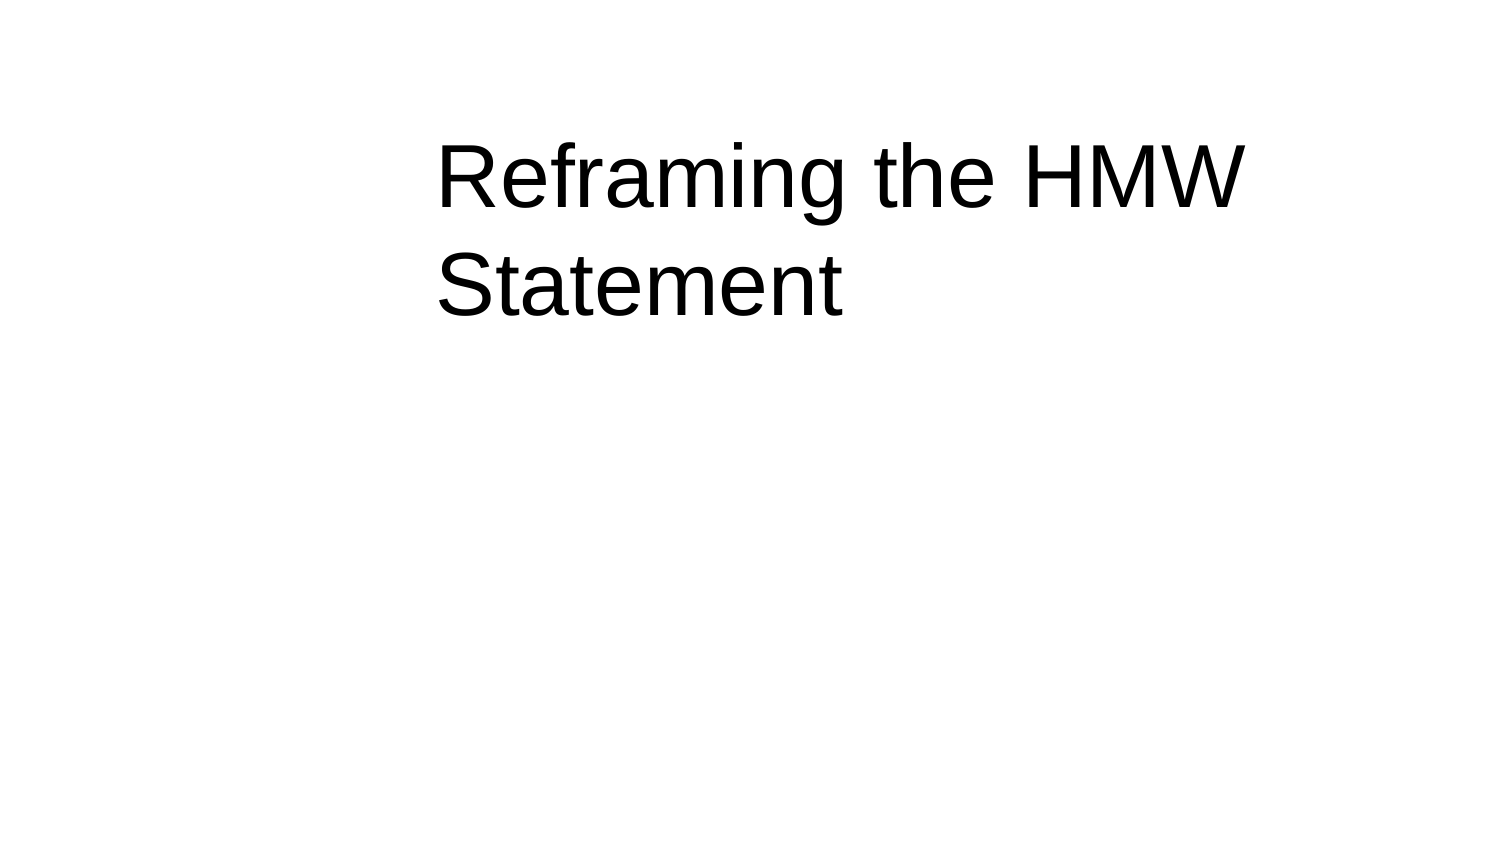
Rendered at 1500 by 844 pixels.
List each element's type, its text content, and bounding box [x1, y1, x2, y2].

title Reframing the HMW Statement [420, 103, 1428, 357]
